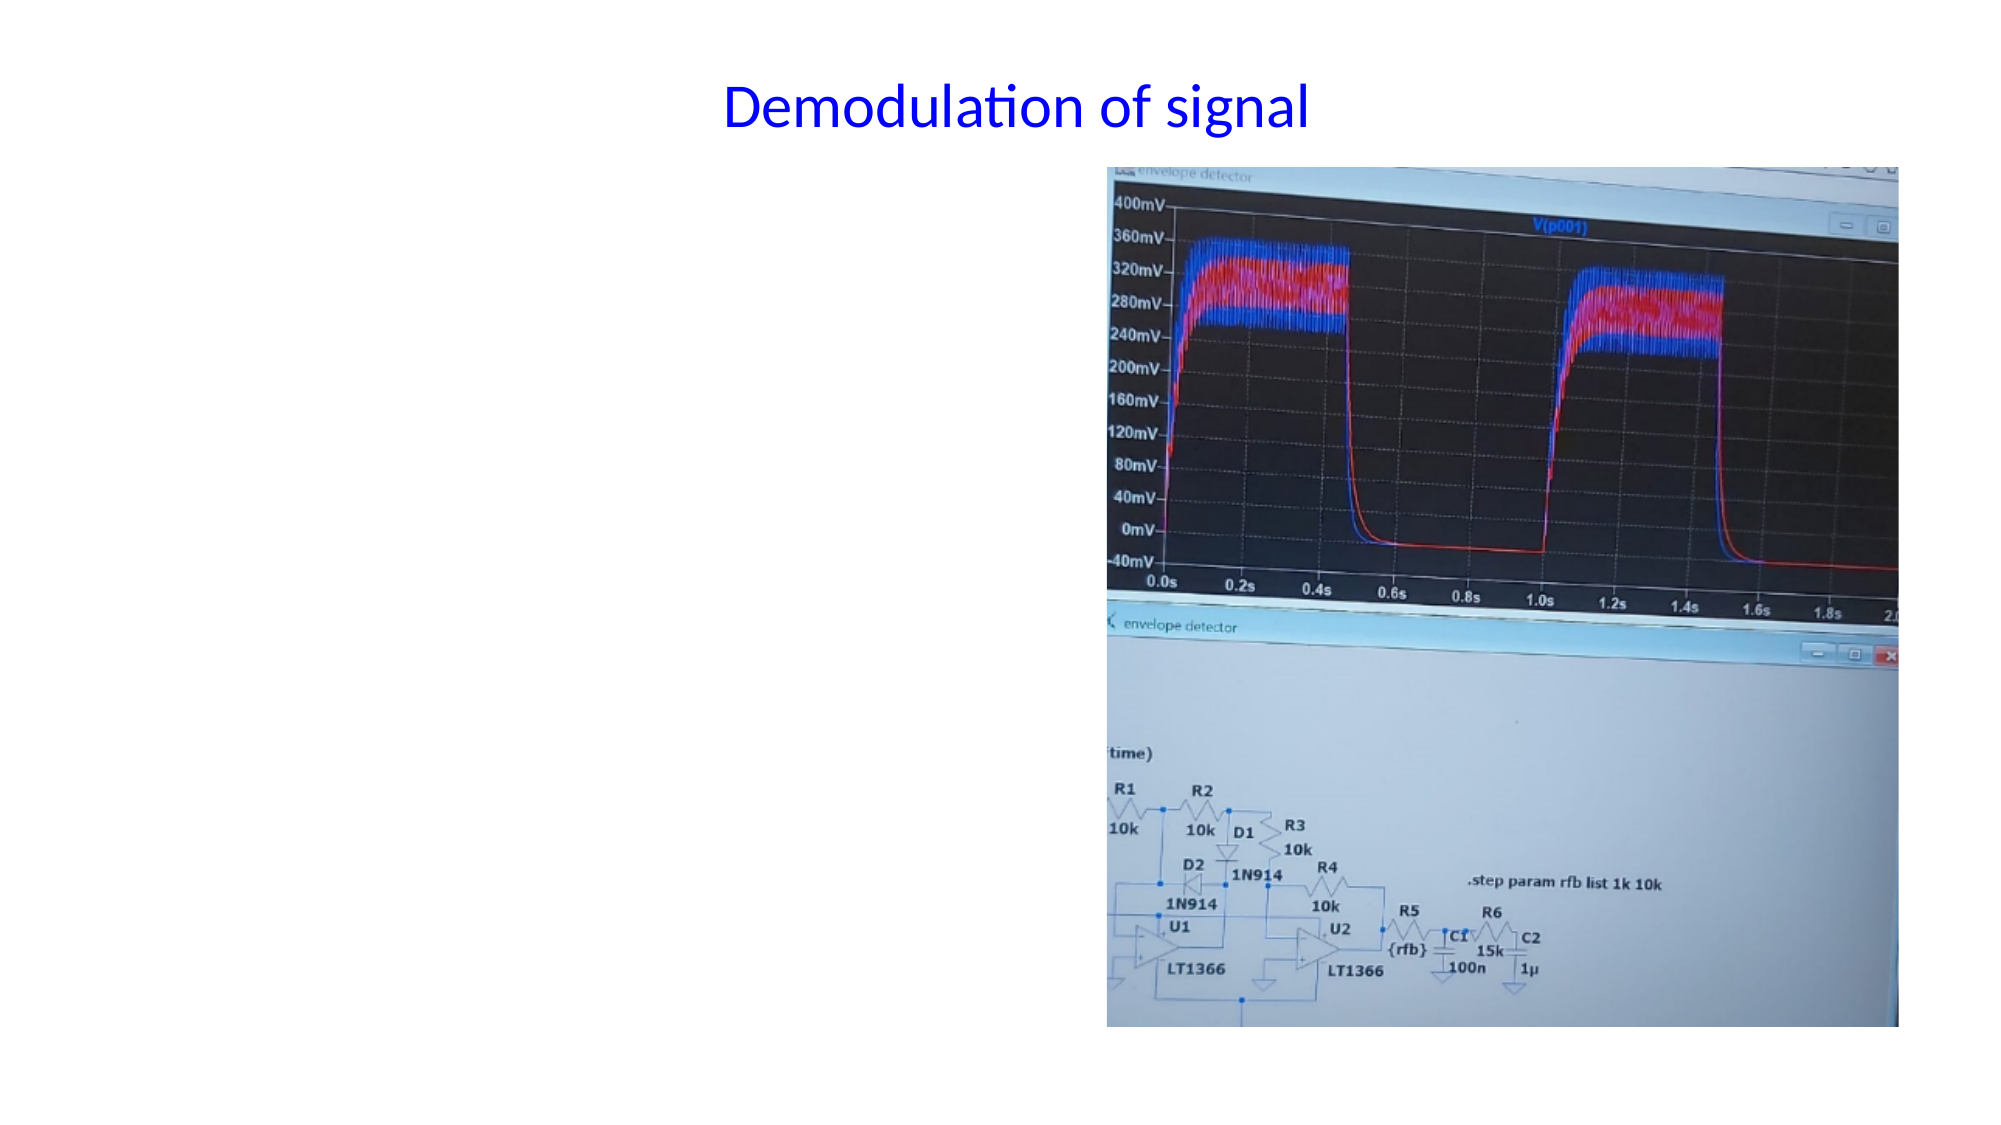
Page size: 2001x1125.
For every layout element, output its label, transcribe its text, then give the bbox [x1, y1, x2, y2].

text_box Demodulation of signal [673, 57, 1361, 149]
picture [19, 167, 1968, 1125]
